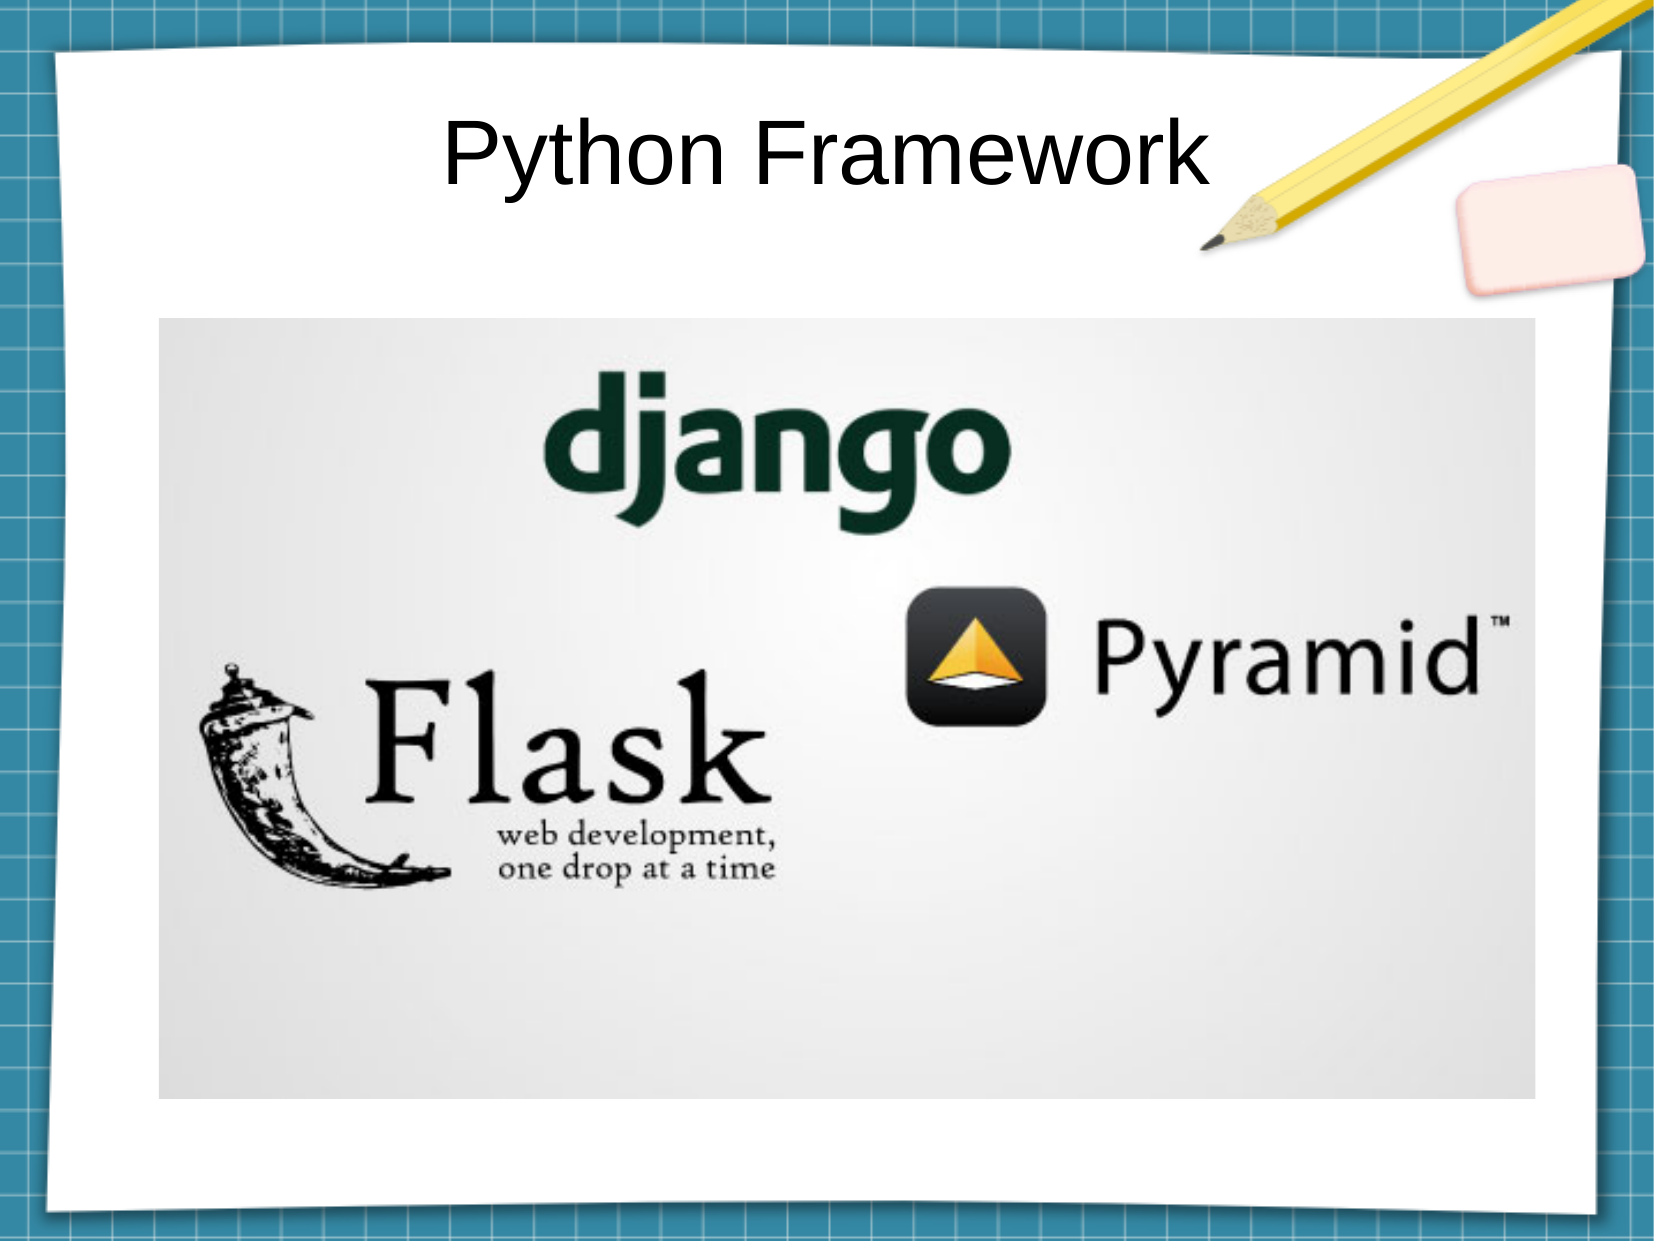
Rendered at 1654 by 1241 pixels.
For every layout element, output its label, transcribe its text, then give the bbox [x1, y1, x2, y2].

title Python Framework [82, 49, 1571, 257]
picture [0, 0, 1654, 1241]
